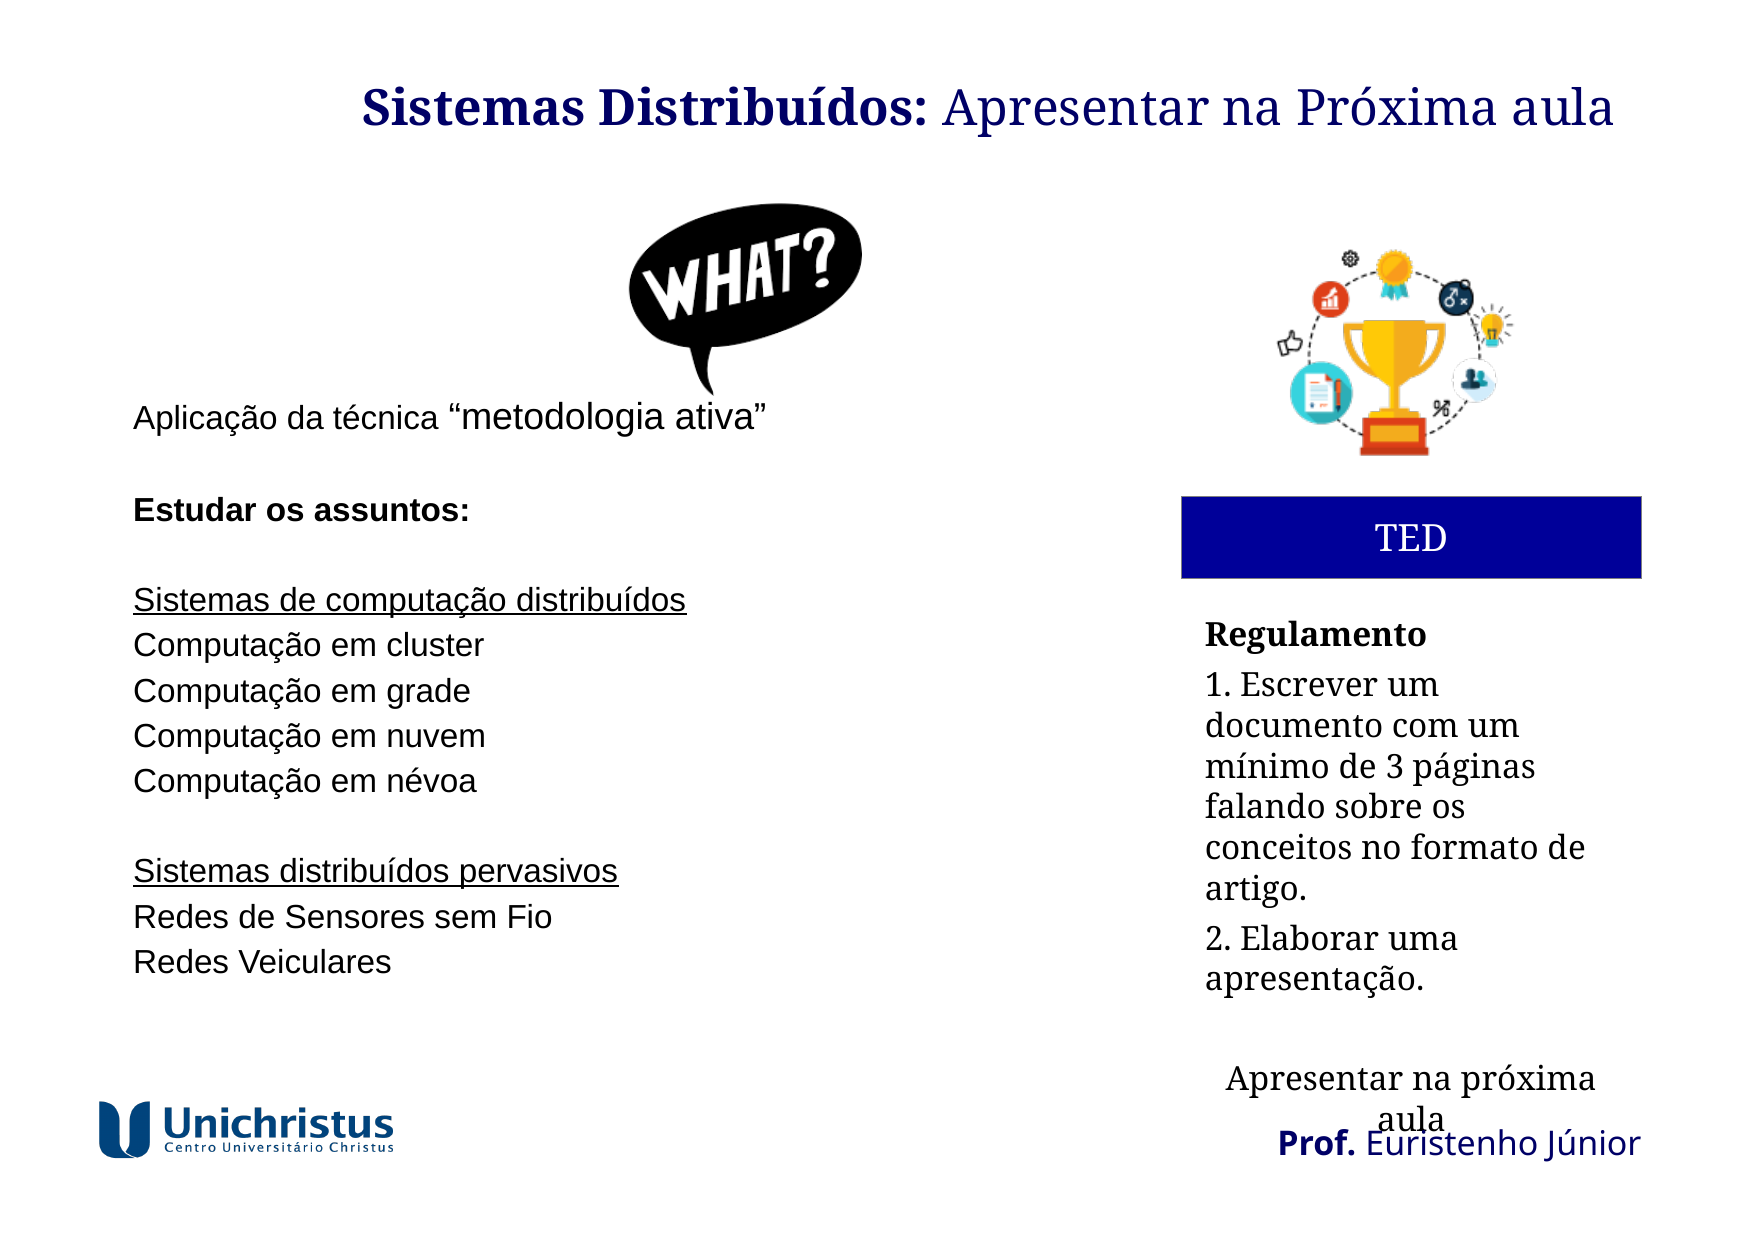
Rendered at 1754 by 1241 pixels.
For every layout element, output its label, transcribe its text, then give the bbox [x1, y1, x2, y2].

list Aplicação da técnica “metodologia ativa” Estudar os assuntos: Sistemas de computação distribuídos Computação em cluster Computação em grade Computação em nuvem Computação em névoa Sistemas distribuídos pervasivos Redes de Sensores sem Fio Redes Veiculares [118, 389, 1666, 957]
text_box Sistemas Distribuídos: Apresentar na Próxima aula [347, 64, 1600, 161]
text_box TED [1181, 496, 1642, 579]
text_box Prof. Euristenho Júnior [1262, 1111, 1695, 1167]
picture [1184, 247, 1607, 459]
picture [94, 1098, 398, 1160]
text_box Regulamento 1. Escrever um documento com um mínimo de 3 páginas falando sobre os conceitos no formato de artigo. 2. Elaborar uma apresentação. Apresentar na próxima aula [1204, 614, 1619, 1037]
picture [614, 200, 862, 389]
